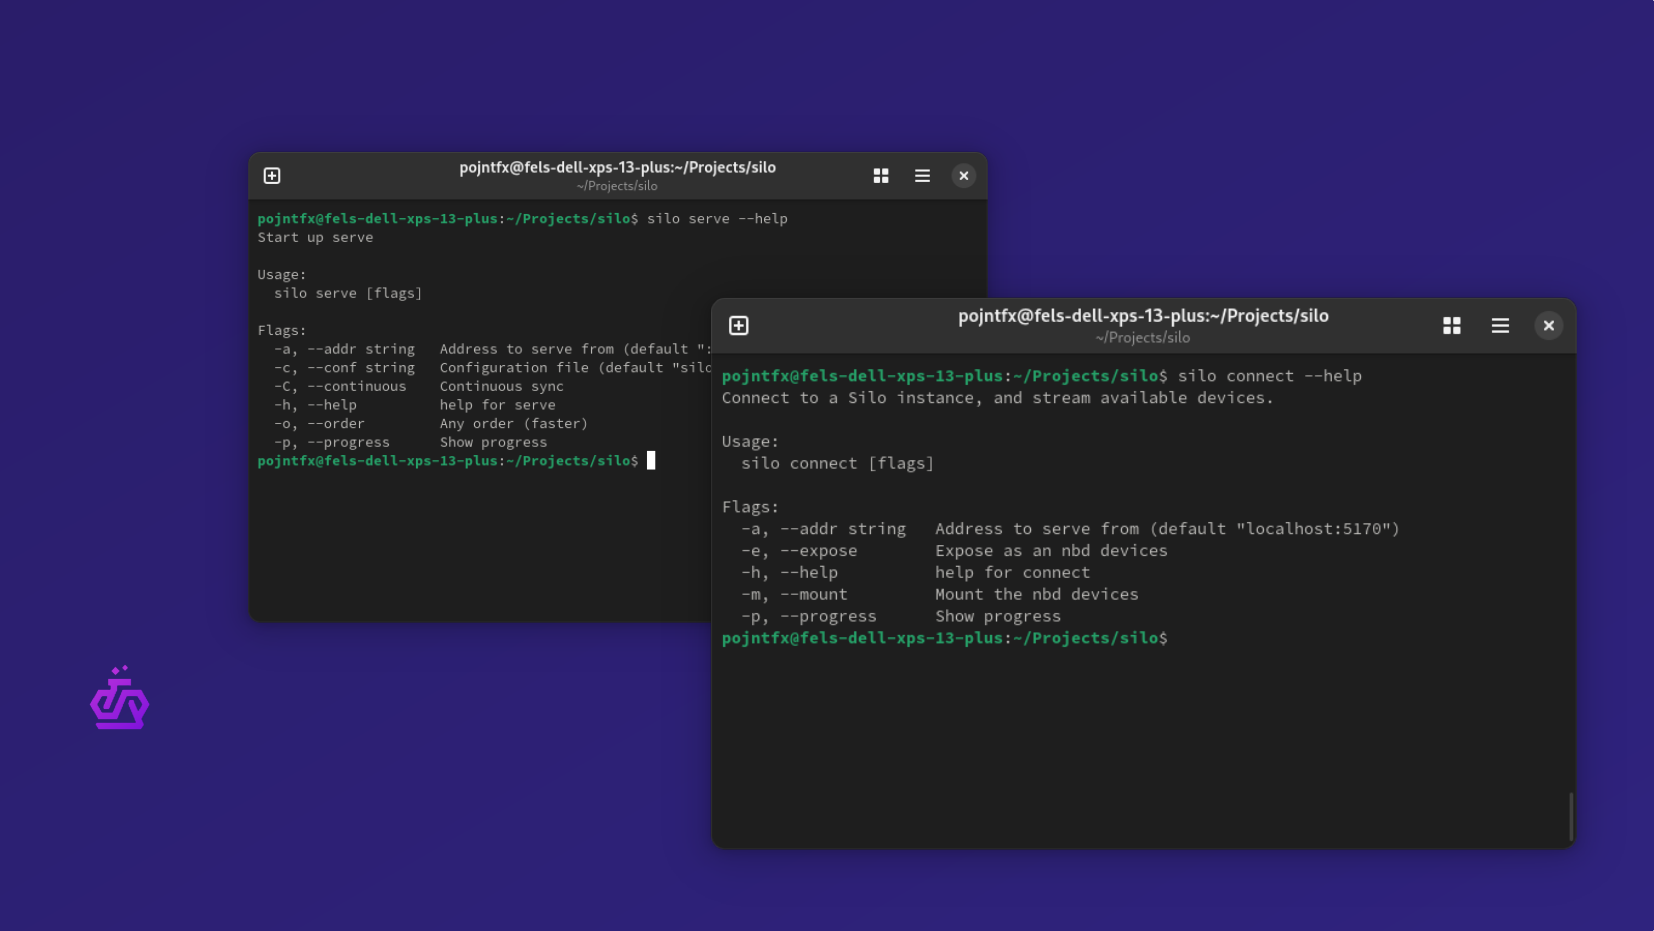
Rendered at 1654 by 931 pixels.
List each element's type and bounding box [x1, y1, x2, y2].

picture [70, 643, 150, 755]
picture [185, 95, 1651, 931]
